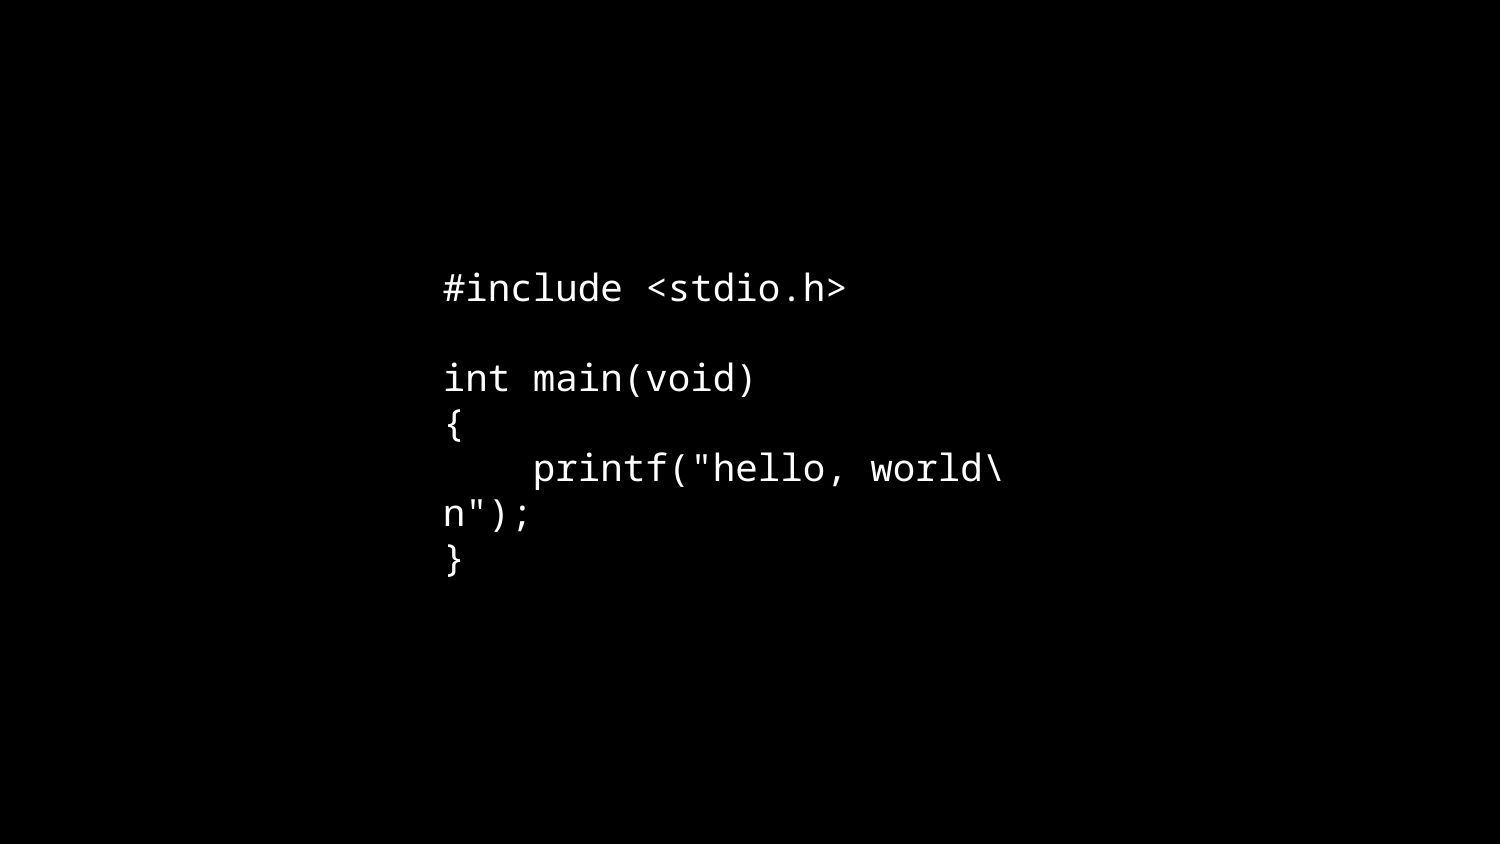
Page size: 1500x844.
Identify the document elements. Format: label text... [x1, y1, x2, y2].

list #include <stdio.h> int main(void) { printf("hello, world\n"); } [427, 238, 1072, 605]
